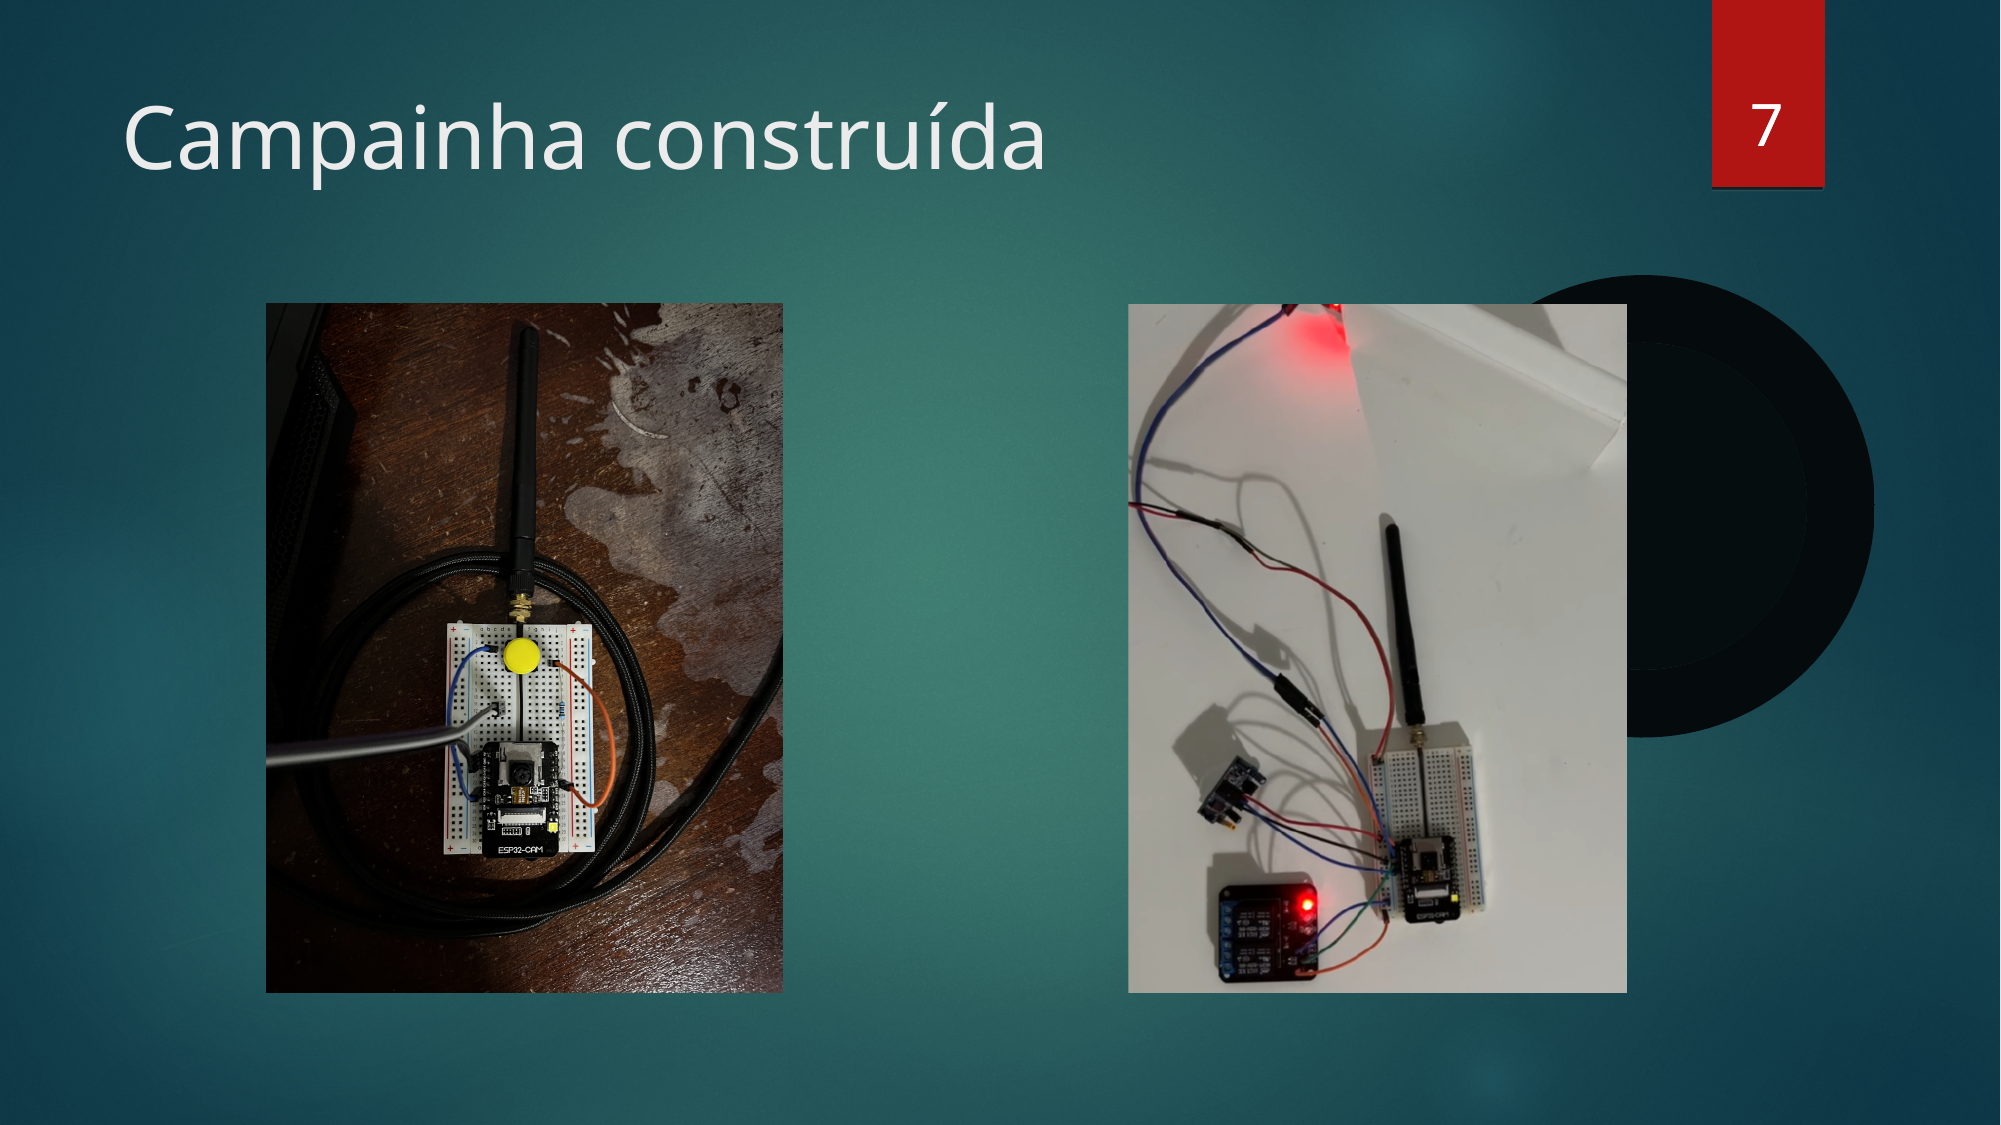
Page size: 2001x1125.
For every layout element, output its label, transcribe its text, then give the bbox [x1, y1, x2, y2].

text_box [1698, 48, 1836, 175]
picture [1128, 304, 1627, 993]
picture [266, 304, 783, 993]
title Campainha construída [106, 74, 1649, 305]
